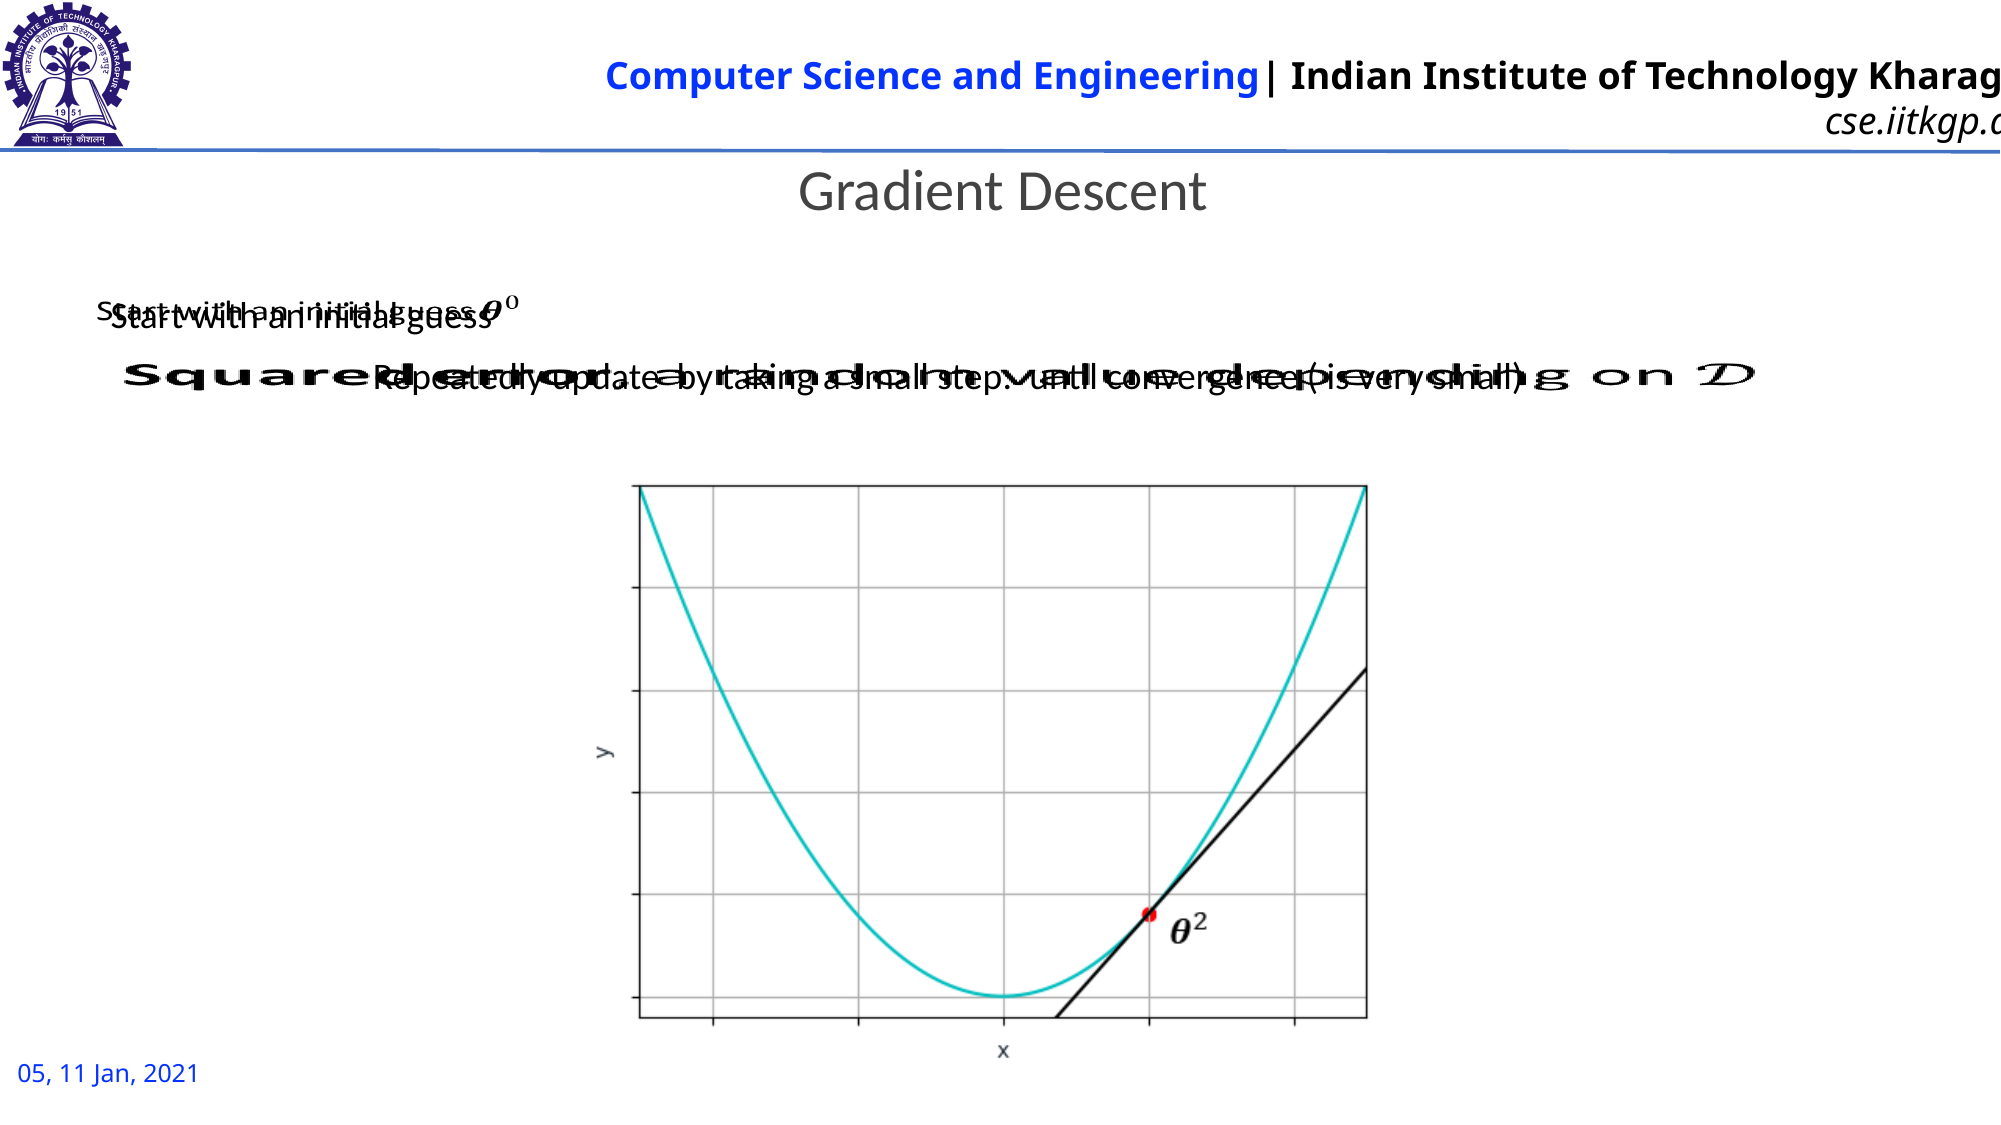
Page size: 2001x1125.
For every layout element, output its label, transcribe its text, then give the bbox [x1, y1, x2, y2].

picture [522, 412, 1460, 1105]
text_box [72, 283, 1825, 412]
text_box Gradient Descent [305, 136, 1702, 232]
slide_number 05, 11 Jan, 2021 [2, 1042, 331, 1103]
picture [2, 2, 131, 147]
